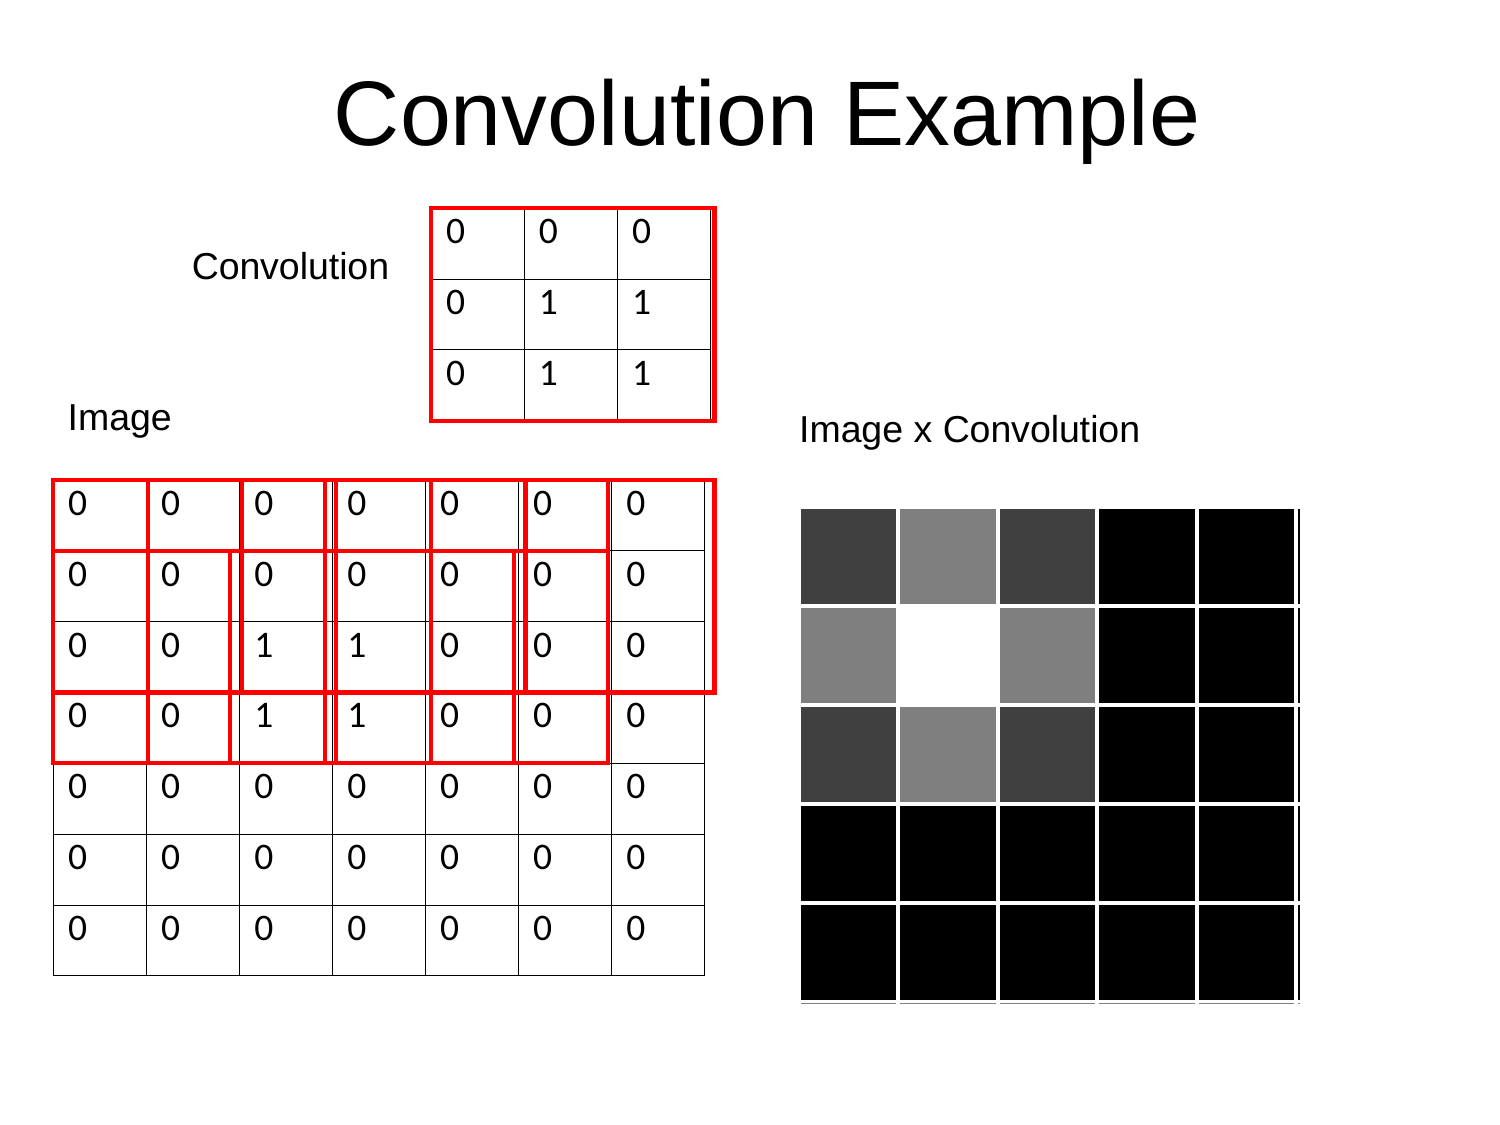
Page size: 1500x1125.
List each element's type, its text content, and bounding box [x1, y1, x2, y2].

table_cell 0 [333, 906, 425, 975]
table_cell 0 [519, 553, 523, 621]
table_cell 0 [612, 551, 704, 621]
table_cell 0 [528, 622, 606, 690]
table_cell 0 [519, 764, 611, 834]
text_box Convolution [177, 238, 405, 296]
table_cell 0 [519, 695, 606, 761]
table_cell 0 [612, 695, 704, 763]
table_cell 0 [519, 906, 611, 975]
table_cell 1 [244, 622, 323, 690]
picture [797, 505, 1300, 1004]
table_cell 1 [327, 622, 332, 690]
table_cell 1 [618, 350, 710, 419]
table_cell 0 [426, 906, 518, 975]
table_cell 0 [55, 695, 146, 761]
table_cell 0 [147, 906, 239, 975]
table_cell 0 [54, 906, 146, 975]
table_cell 0 [150, 622, 228, 690]
table_cell 1 [338, 622, 425, 690]
table_cell 0 [232, 553, 239, 621]
table_cell 0 [519, 622, 523, 690]
table_header 0 [327, 482, 332, 549]
table_cell 0 [426, 765, 518, 834]
table_header 0 [244, 482, 323, 549]
table_cell 0 [54, 765, 146, 834]
table_cell 1 [525, 280, 617, 349]
table_cell 0 [240, 835, 332, 905]
table_header 0 [150, 482, 239, 549]
table_cell 0 [240, 906, 332, 975]
table_cell 0 [232, 695, 239, 761]
table_cell 0 [240, 765, 332, 834]
table_cell 0 [433, 280, 524, 349]
table_header 0 [519, 482, 523, 549]
table_cell 0 [232, 622, 239, 690]
table_cell 0 [528, 553, 606, 621]
table_cell 0 [433, 350, 524, 419]
table_cell 0 [327, 553, 332, 621]
text_box Image [52, 385, 187, 446]
table_cell 0 [612, 835, 704, 905]
table_cell 0 [244, 553, 323, 621]
table_cell 0 [55, 553, 146, 621]
table_header 0 [433, 210, 524, 279]
table_cell 0 [519, 835, 611, 905]
table_cell 1 [327, 695, 332, 761]
table_cell 0 [333, 835, 425, 905]
table_cell 0 [333, 765, 425, 834]
table_cell 0 [612, 622, 704, 690]
table_cell 1 [338, 695, 425, 761]
table_cell 1 [525, 350, 617, 419]
table_cell 1 [240, 695, 323, 761]
table_cell 0 [433, 553, 512, 621]
text_box Image x Convolution [784, 397, 1156, 458]
table_cell 0 [433, 695, 512, 761]
table_cell 0 [54, 835, 146, 905]
table_cell 0 [55, 622, 146, 690]
table_cell 0 [147, 835, 239, 905]
table_cell 0 [426, 835, 518, 905]
table_cell 0 [150, 695, 228, 761]
table_cell 1 [618, 280, 710, 349]
table_header 0 [55, 482, 146, 549]
table_header 0 [525, 210, 617, 279]
table_header 0 [528, 482, 606, 549]
table_cell 0 [433, 622, 512, 690]
table_header 0 [618, 210, 710, 279]
table_header 0 [338, 482, 425, 549]
table_cell 0 [150, 553, 228, 621]
table_cell 0 [612, 906, 704, 975]
table_header 0 [433, 482, 518, 549]
table_cell 0 [147, 765, 239, 834]
table_cell 0 [338, 553, 425, 621]
table_cell 0 [612, 764, 704, 834]
table_header 0 [612, 482, 704, 550]
title Convolution Example [75, 45, 1426, 173]
